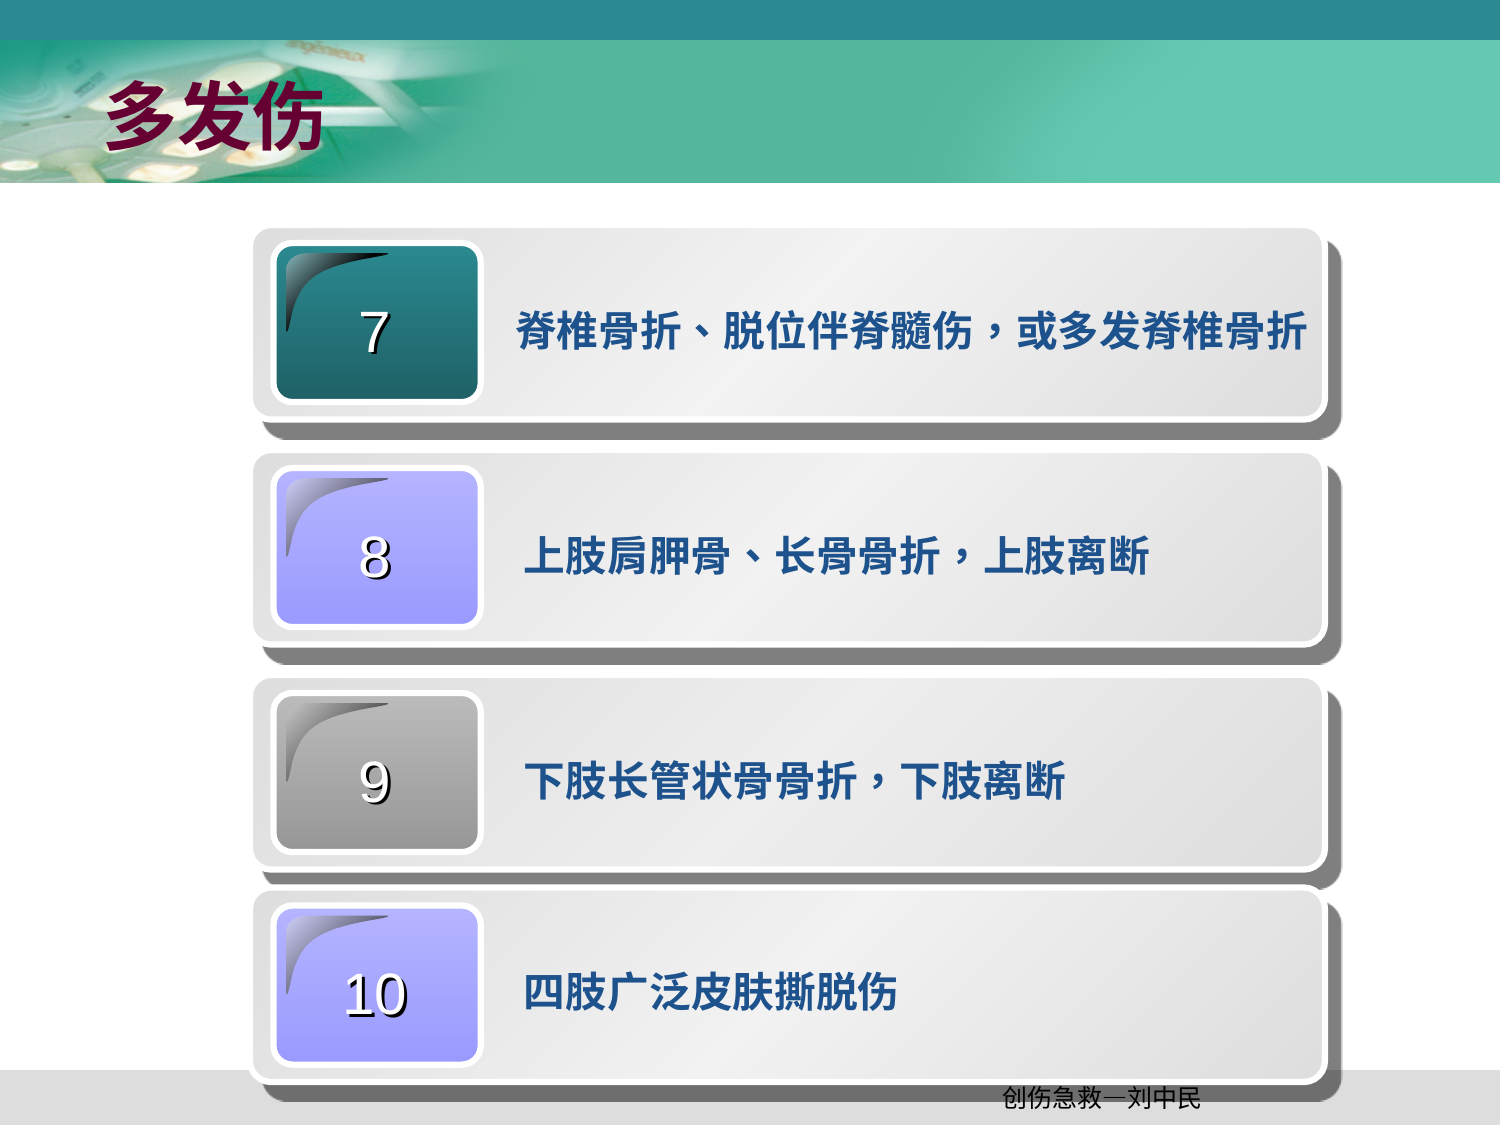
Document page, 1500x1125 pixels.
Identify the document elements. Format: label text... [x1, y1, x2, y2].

text_box [249, 887, 1325, 1083]
text_box 脊椎骨折、脱位伴脊髓伤，或多发脊椎骨折 [500, 287, 1367, 363]
text_box [249, 450, 1325, 645]
title 多发伤 [87, 62, 1461, 155]
text_box 10 [327, 948, 423, 1035]
text_box 9 [343, 736, 406, 822]
text_box 四肢广泛皮肤撕脱伤 [508, 950, 1300, 1026]
text_box 7 [343, 286, 406, 372]
text_box [249, 224, 1325, 420]
text_box 上肢肩胛骨、长骨骨折，上肢离断 [508, 512, 1300, 588]
text_box 8 [343, 511, 406, 597]
text_box 创伤急救—刘中民 [987, 1074, 1463, 1125]
text_box 下肢长管状骨骨折，下肢离断 [508, 747, 1300, 813]
text_box [249, 675, 1325, 870]
